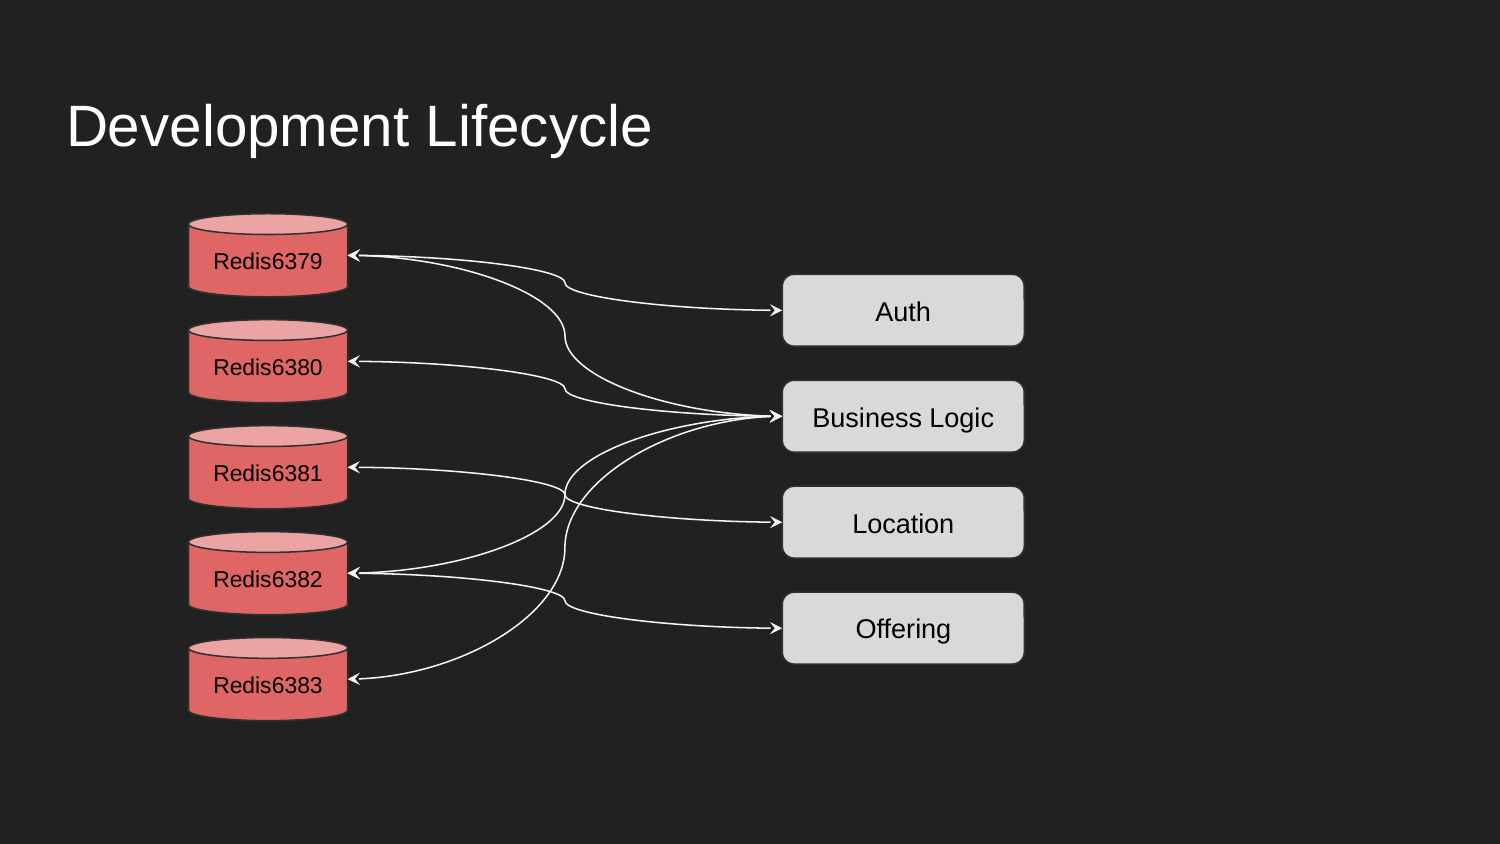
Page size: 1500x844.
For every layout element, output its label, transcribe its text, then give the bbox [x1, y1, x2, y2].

text_box Redis6379 [188, 226, 348, 297]
text_box Redis6380 [188, 332, 348, 403]
title Development Lifecycle [51, 72, 1449, 167]
text_box Location [782, 486, 1025, 559]
text_box Offering [782, 592, 1025, 665]
text_box Auth [782, 274, 1025, 347]
text_box Redis6383 [188, 649, 348, 721]
text_box Redis6382 [188, 543, 348, 615]
text_box Redis6381 [188, 438, 348, 509]
text_box Business Logic [782, 380, 1025, 453]
